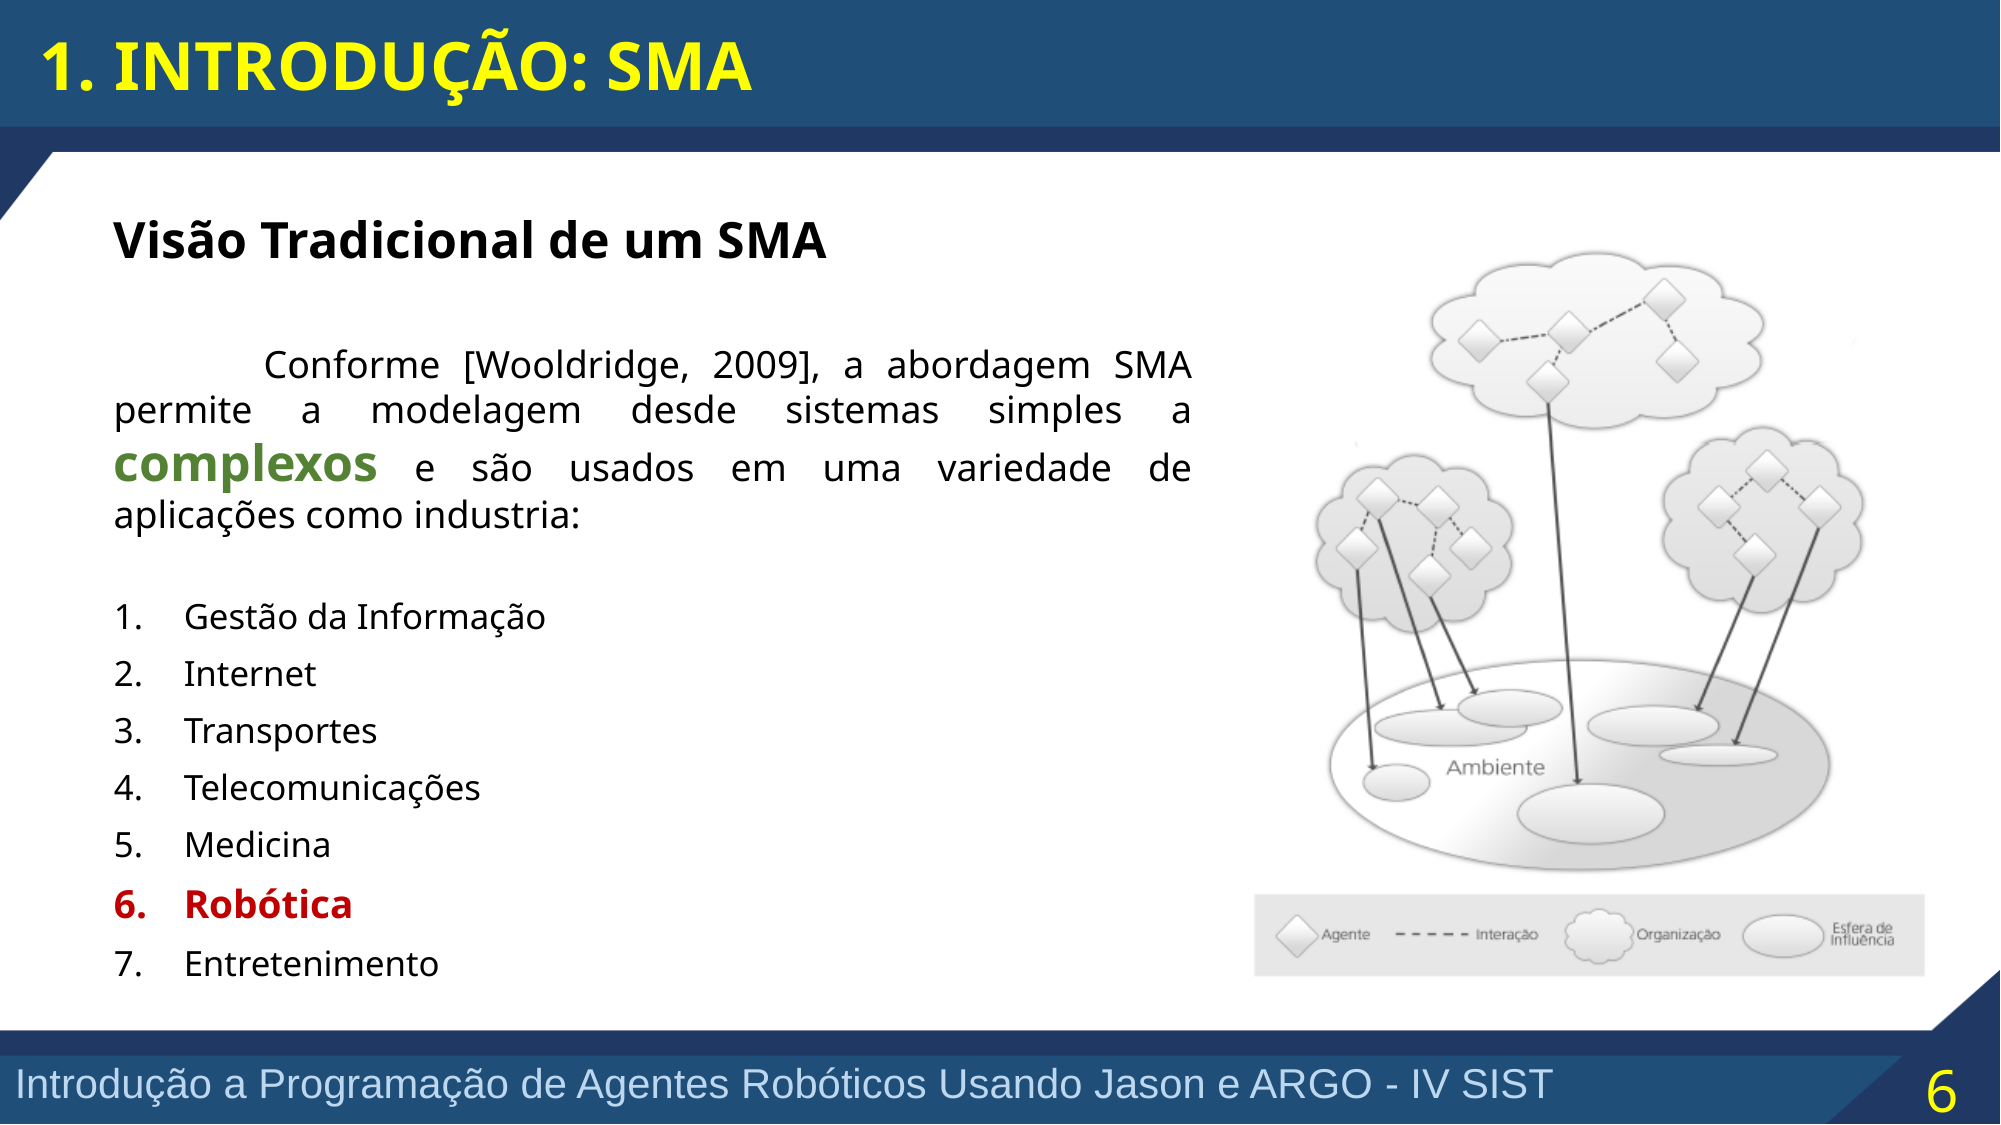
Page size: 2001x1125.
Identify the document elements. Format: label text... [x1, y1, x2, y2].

text_box 1. INTRODUÇÃO: SMA [24, 16, 2000, 112]
text_box Gestão da Informação Internet Transportes Telecomunicações Medicina Robótica Entretenimento [98, 592, 1154, 994]
picture [0, 0, 2000, 1124]
text_box Conforme [Wooldridge, 2009], a abordagem SMA permite a modelagem desde sistemas simples a complexos e são usados em uma variedade de aplicações como industria: [98, 333, 1208, 544]
text_box Visão Tradicional de um SMA [98, 201, 1375, 277]
